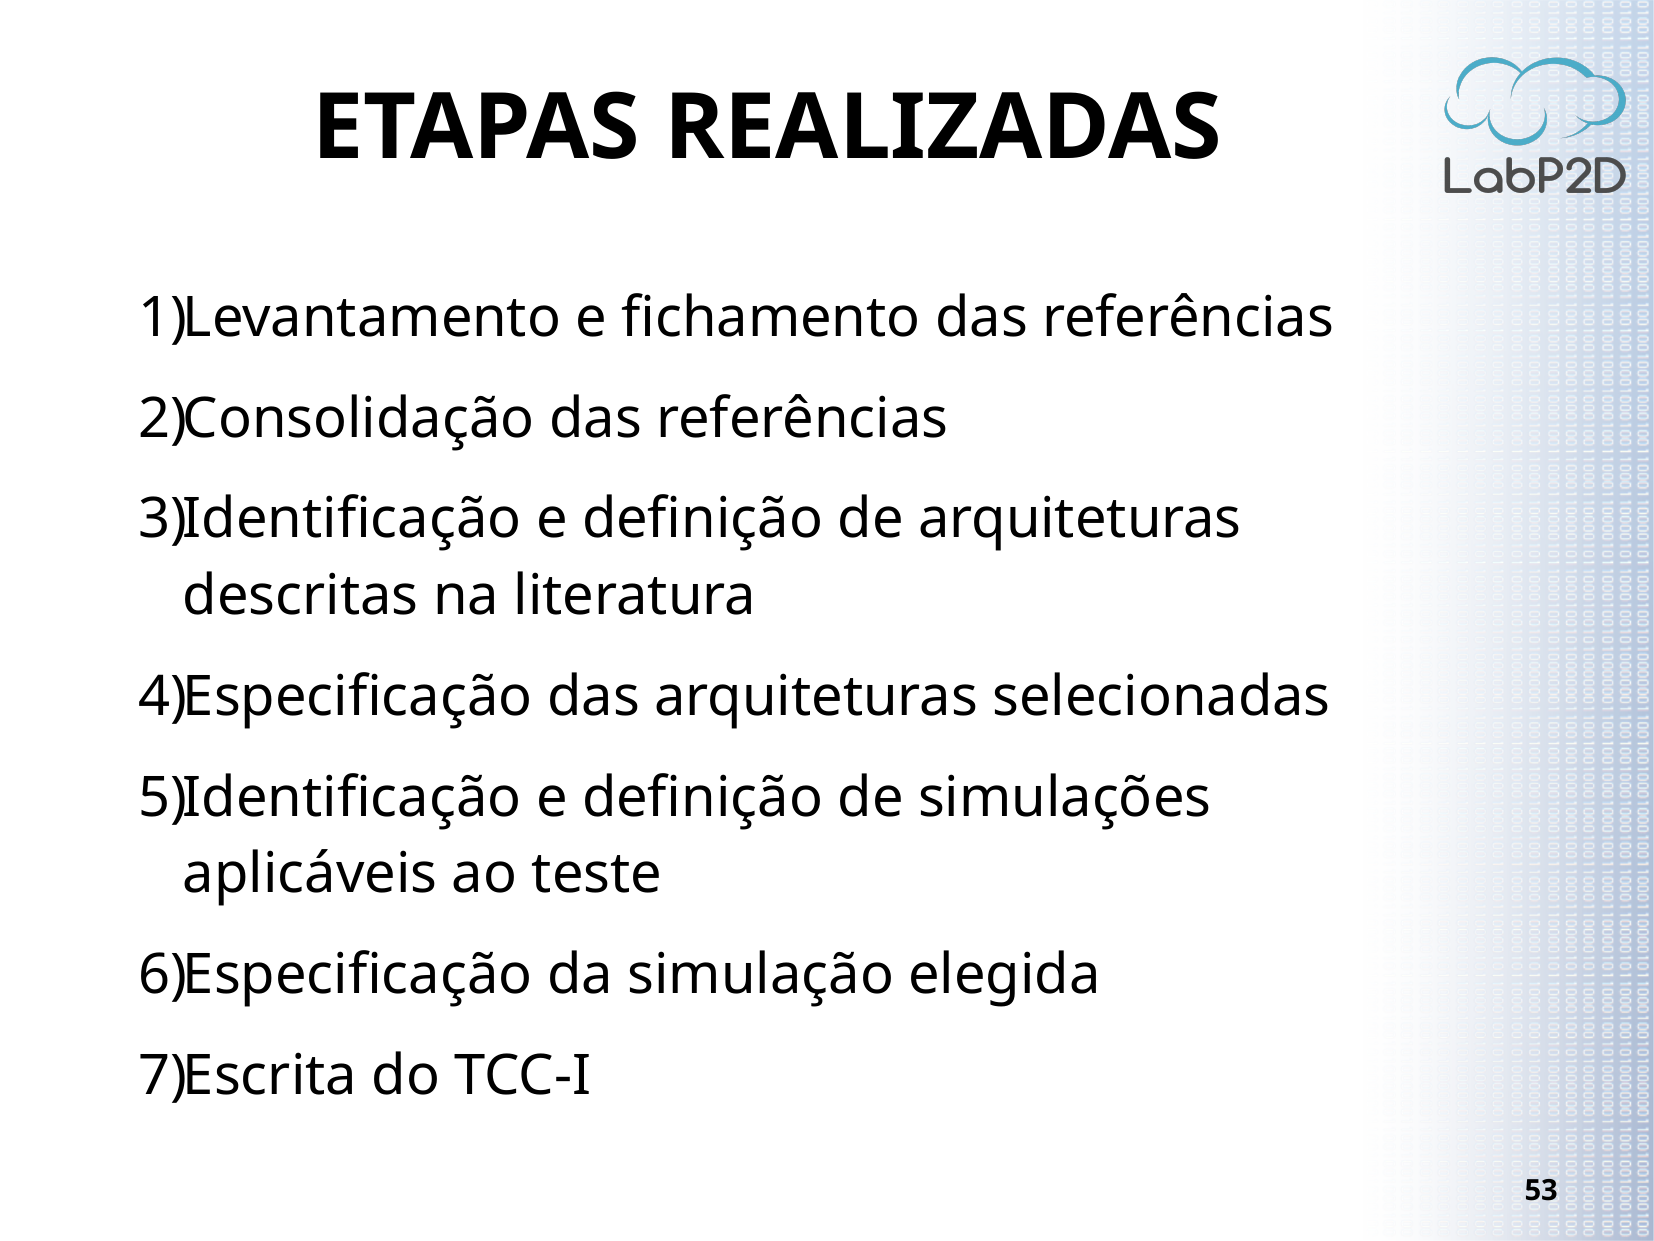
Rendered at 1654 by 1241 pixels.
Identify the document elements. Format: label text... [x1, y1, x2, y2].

title ETAPAS REALIZADAS [82, 19, 1453, 227]
picture [1360, 1, 1654, 1240]
list Levantamento e fichamento das referências Consolidação das referências Identificação e definição de arquiteturas descritas na literatura Especificação das arquiteturas selecionadas Identificação e definição de simulações aplicáveis ao teste Especificação da simulação elegida Escrita do TCC-I [123, 271, 1406, 1116]
